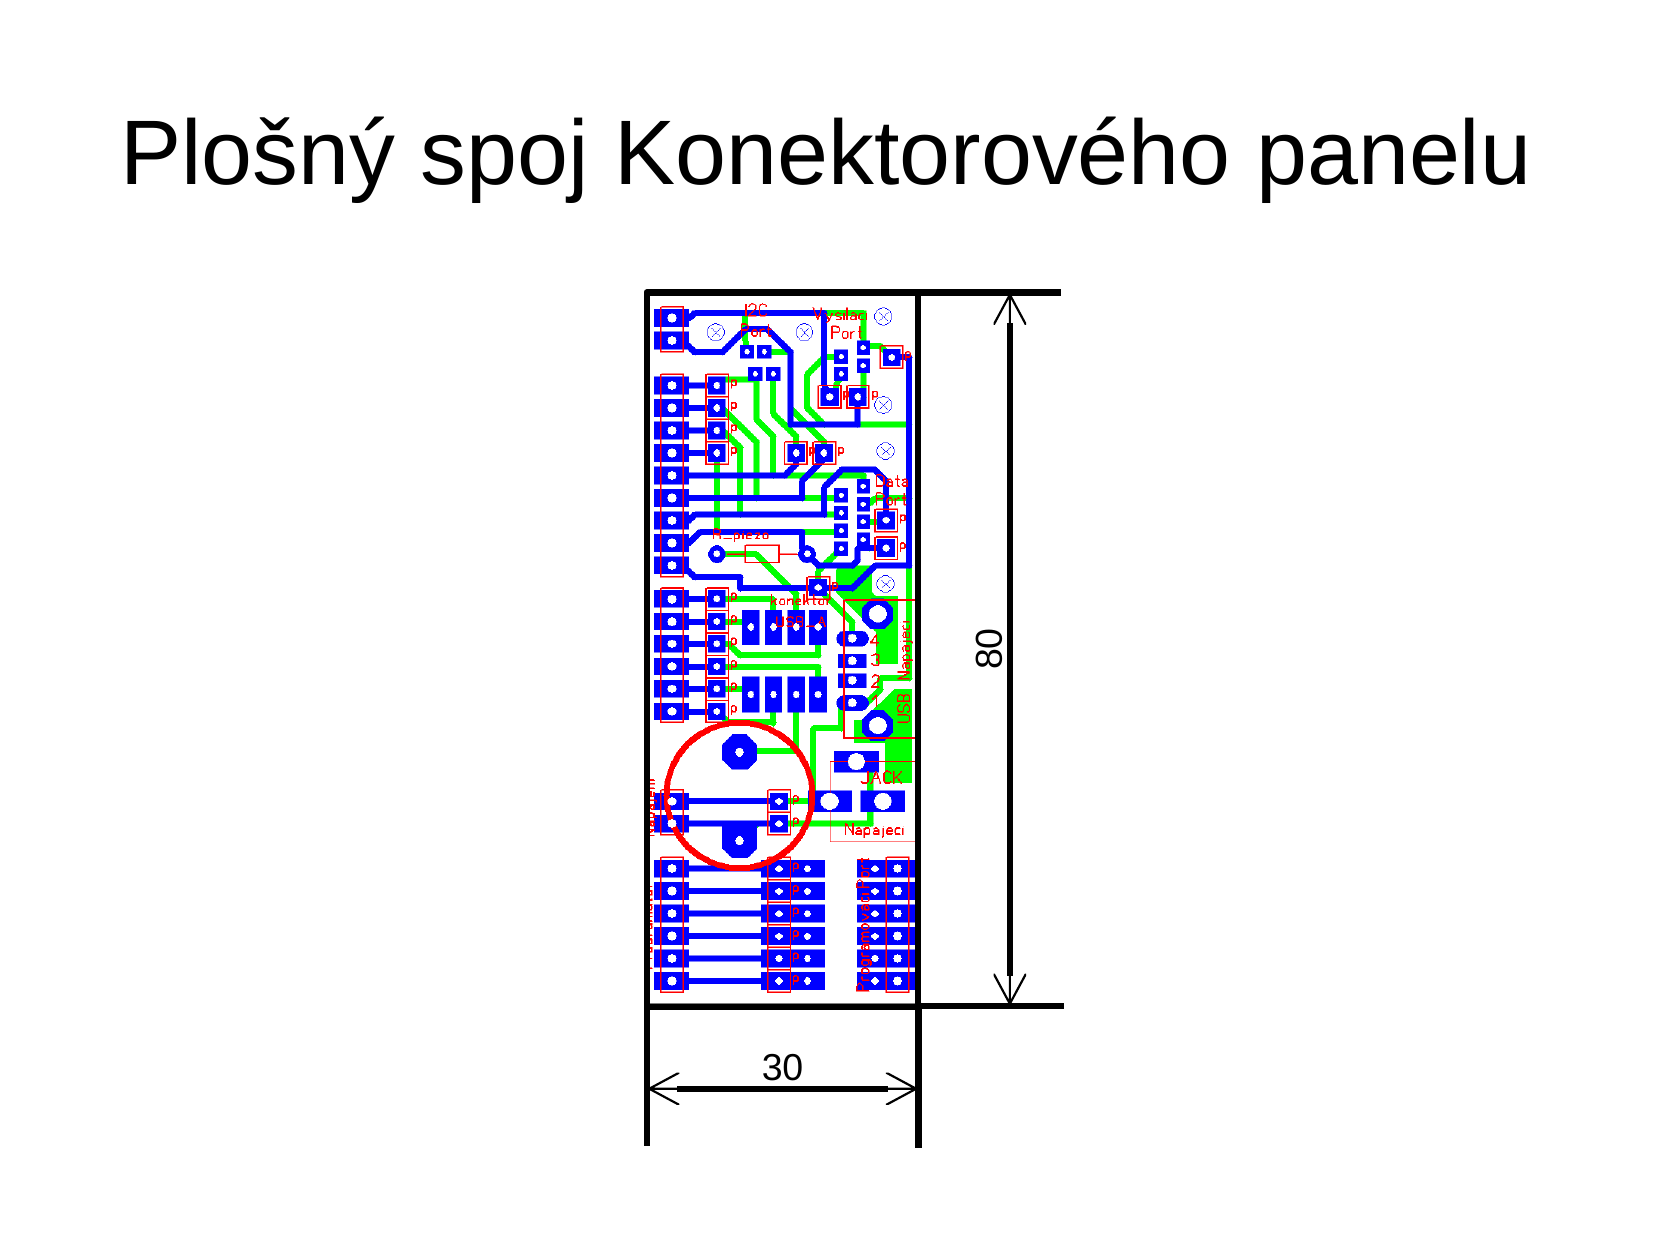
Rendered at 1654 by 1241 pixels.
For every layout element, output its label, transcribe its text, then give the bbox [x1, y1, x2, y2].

picture [649, 295, 916, 1004]
title Plošný spoj Konektorového panelu [82, 49, 1571, 257]
